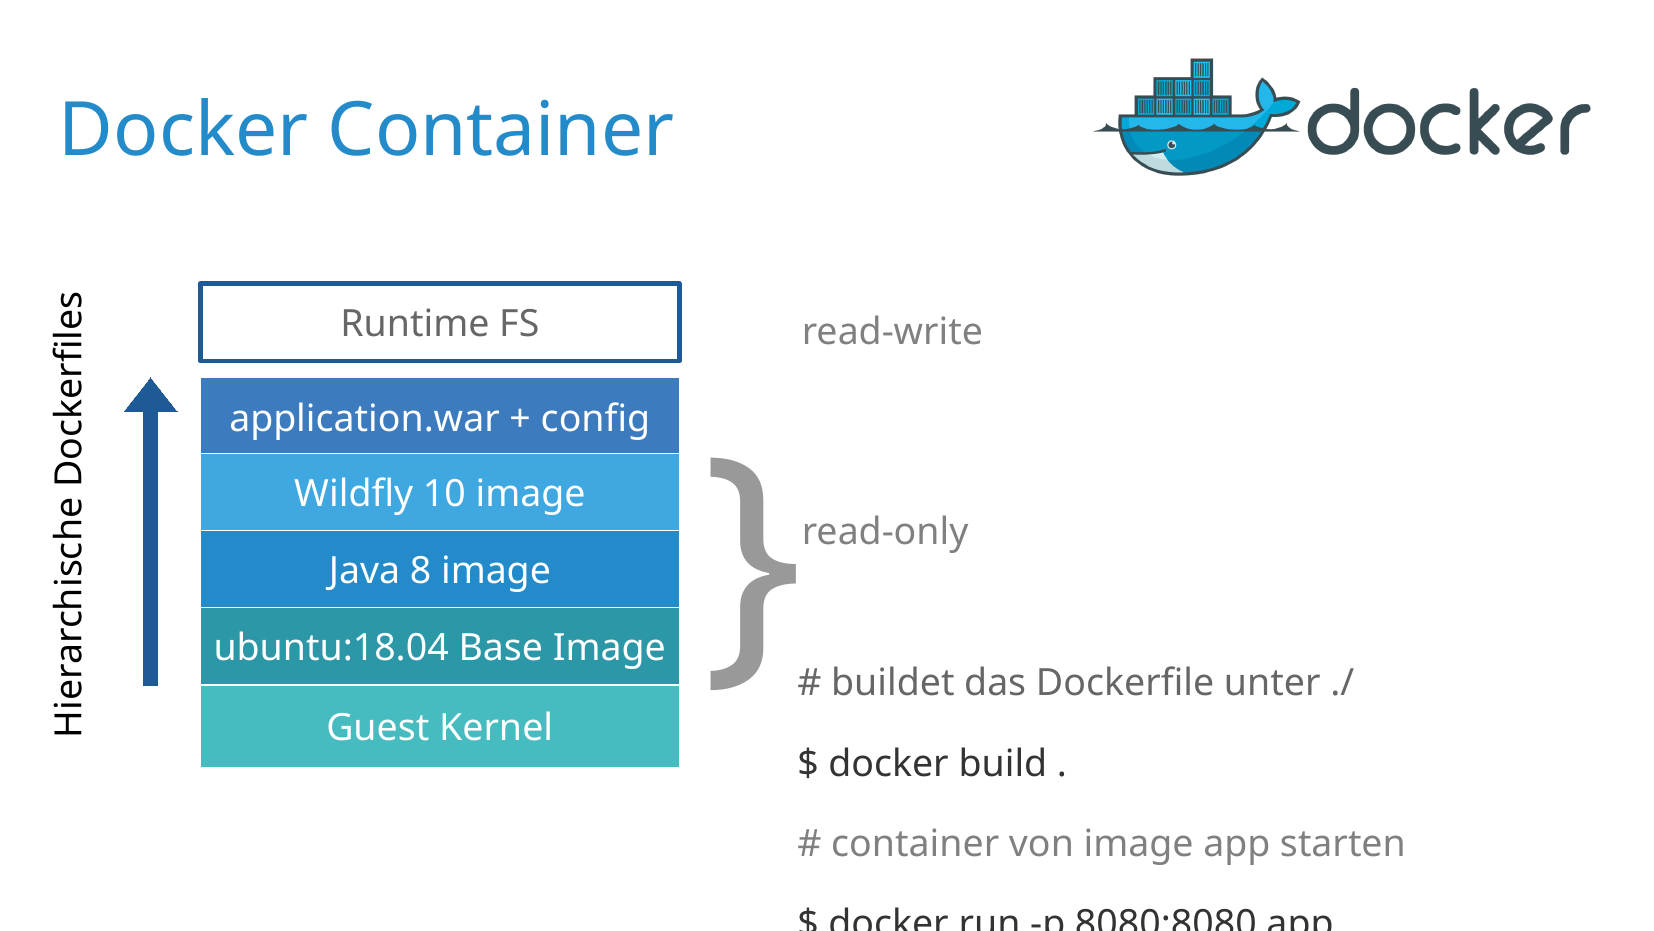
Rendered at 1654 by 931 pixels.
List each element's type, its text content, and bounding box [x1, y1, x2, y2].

text_box } [696, 363, 800, 715]
text_box Runtime FS [200, 283, 680, 361]
text_box application.war + config [200, 377, 680, 453]
picture [1051, 17, 1632, 218]
text_box Guest Kernel [200, 685, 680, 768]
title Docker Container [59, 59, 1051, 178]
list # buildet das Dockerfile unter ./ $ docker build . # container von image app starten $ docker run -p 8080:8080 app [797, 655, 1578, 843]
text_box ubuntu:18.04 Base Image [200, 607, 680, 685]
text_box Java 8 image [200, 531, 680, 607]
text_box read-write [795, 304, 975, 354]
text_box Hierarchische Dockerfiles [41, 303, 91, 745]
text_box Wildfly 10 image [200, 453, 680, 531]
subtitle [59, 236, 1595, 768]
text_box read-only [795, 504, 963, 555]
text_box [124, 377, 178, 686]
subtitle [71, 296, 79, 303]
